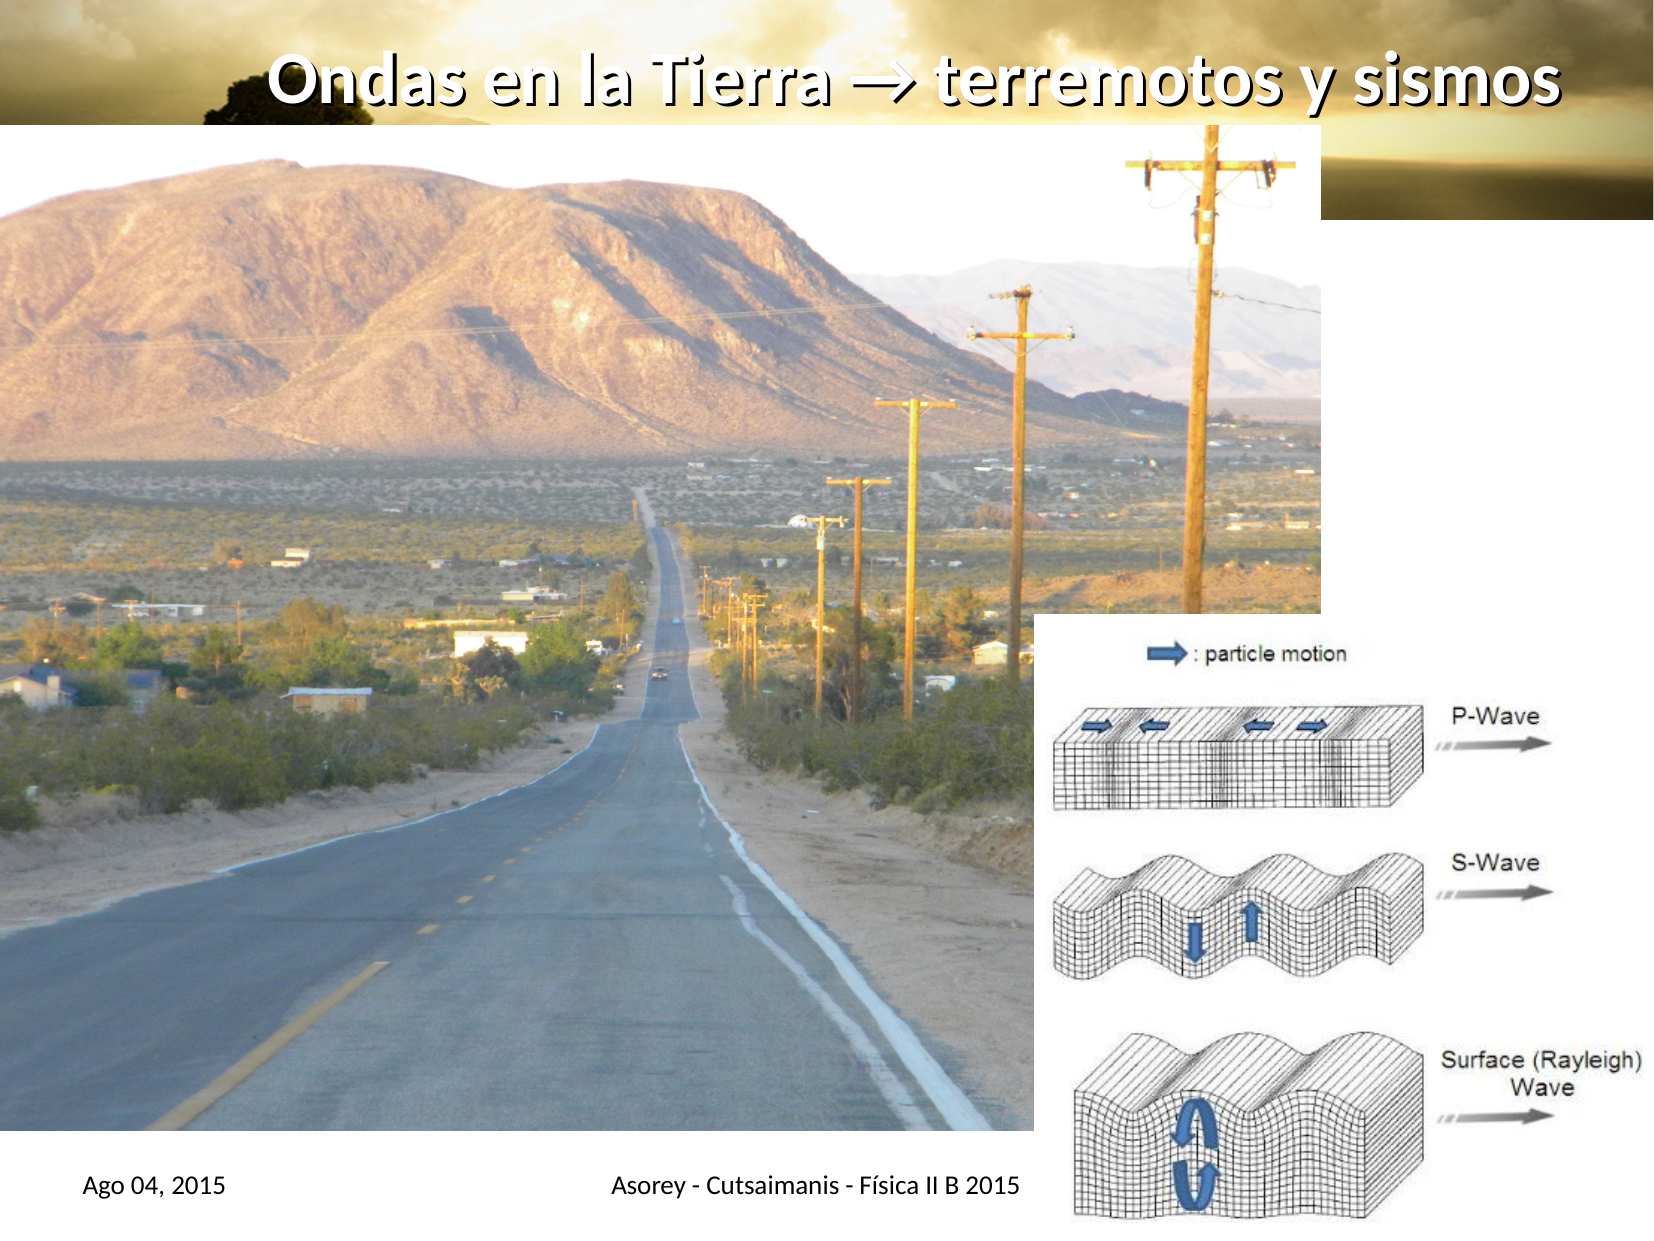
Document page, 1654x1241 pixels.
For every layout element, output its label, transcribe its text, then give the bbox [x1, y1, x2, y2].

title Ondas en la Tierra → terremotos y sismos [75, 19, 1564, 151]
picture [0, 0, 1654, 1232]
